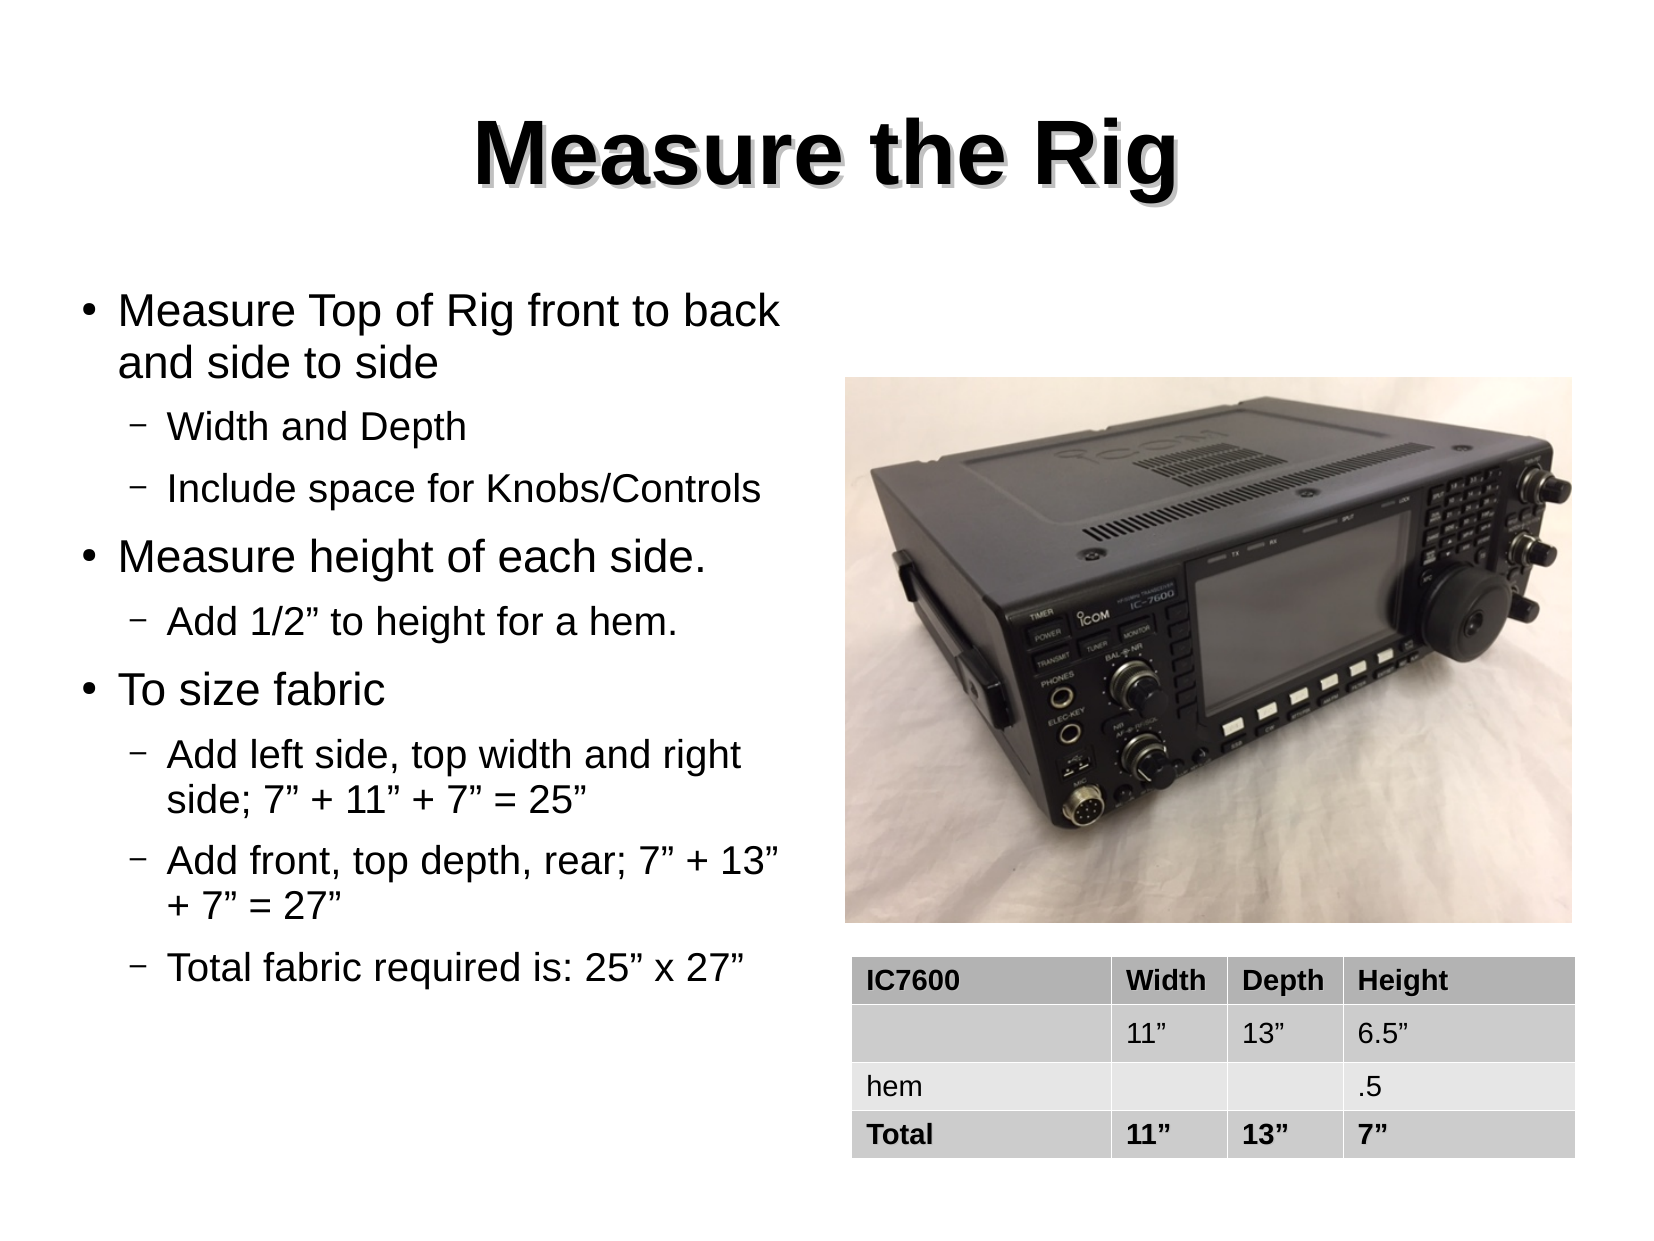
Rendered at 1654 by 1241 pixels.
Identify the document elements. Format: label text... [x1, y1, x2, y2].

table_cell 11” [1112, 1005, 1227, 1062]
table_cell 11” [1112, 1111, 1227, 1158]
table_header IC7600 [852, 957, 1111, 1004]
list Measure Top of Rig front to back and side to side Width and Depth Include space for Knobs/Controls Measure height of each side. Add 1/2” to height for a hem. To size fabric Add left side, top width and right side; 7” + 11” + 7” = 25” Add front, top depth, rear; 7” + 13” + 7” = 27” Total fabric required is: 25” x 27” [68, 285, 796, 1005]
table_header Height [1344, 957, 1575, 1004]
table_cell 7” [1344, 1111, 1575, 1158]
table_cell 13” [1228, 1111, 1343, 1158]
table_cell 13” [1228, 1005, 1343, 1062]
table_cell [1112, 1063, 1227, 1110]
table_cell [852, 1005, 1111, 1062]
table_cell .5 [1344, 1063, 1575, 1110]
table_cell [1228, 1063, 1343, 1110]
table_header Depth [1228, 957, 1343, 1004]
table_header Width [1112, 957, 1227, 1004]
title Measure the Rig [82, 49, 1571, 257]
table_cell 6.5” [1344, 1005, 1575, 1062]
picture [845, 377, 1572, 923]
table_cell Total [852, 1111, 1111, 1158]
table_cell hem [852, 1063, 1111, 1110]
